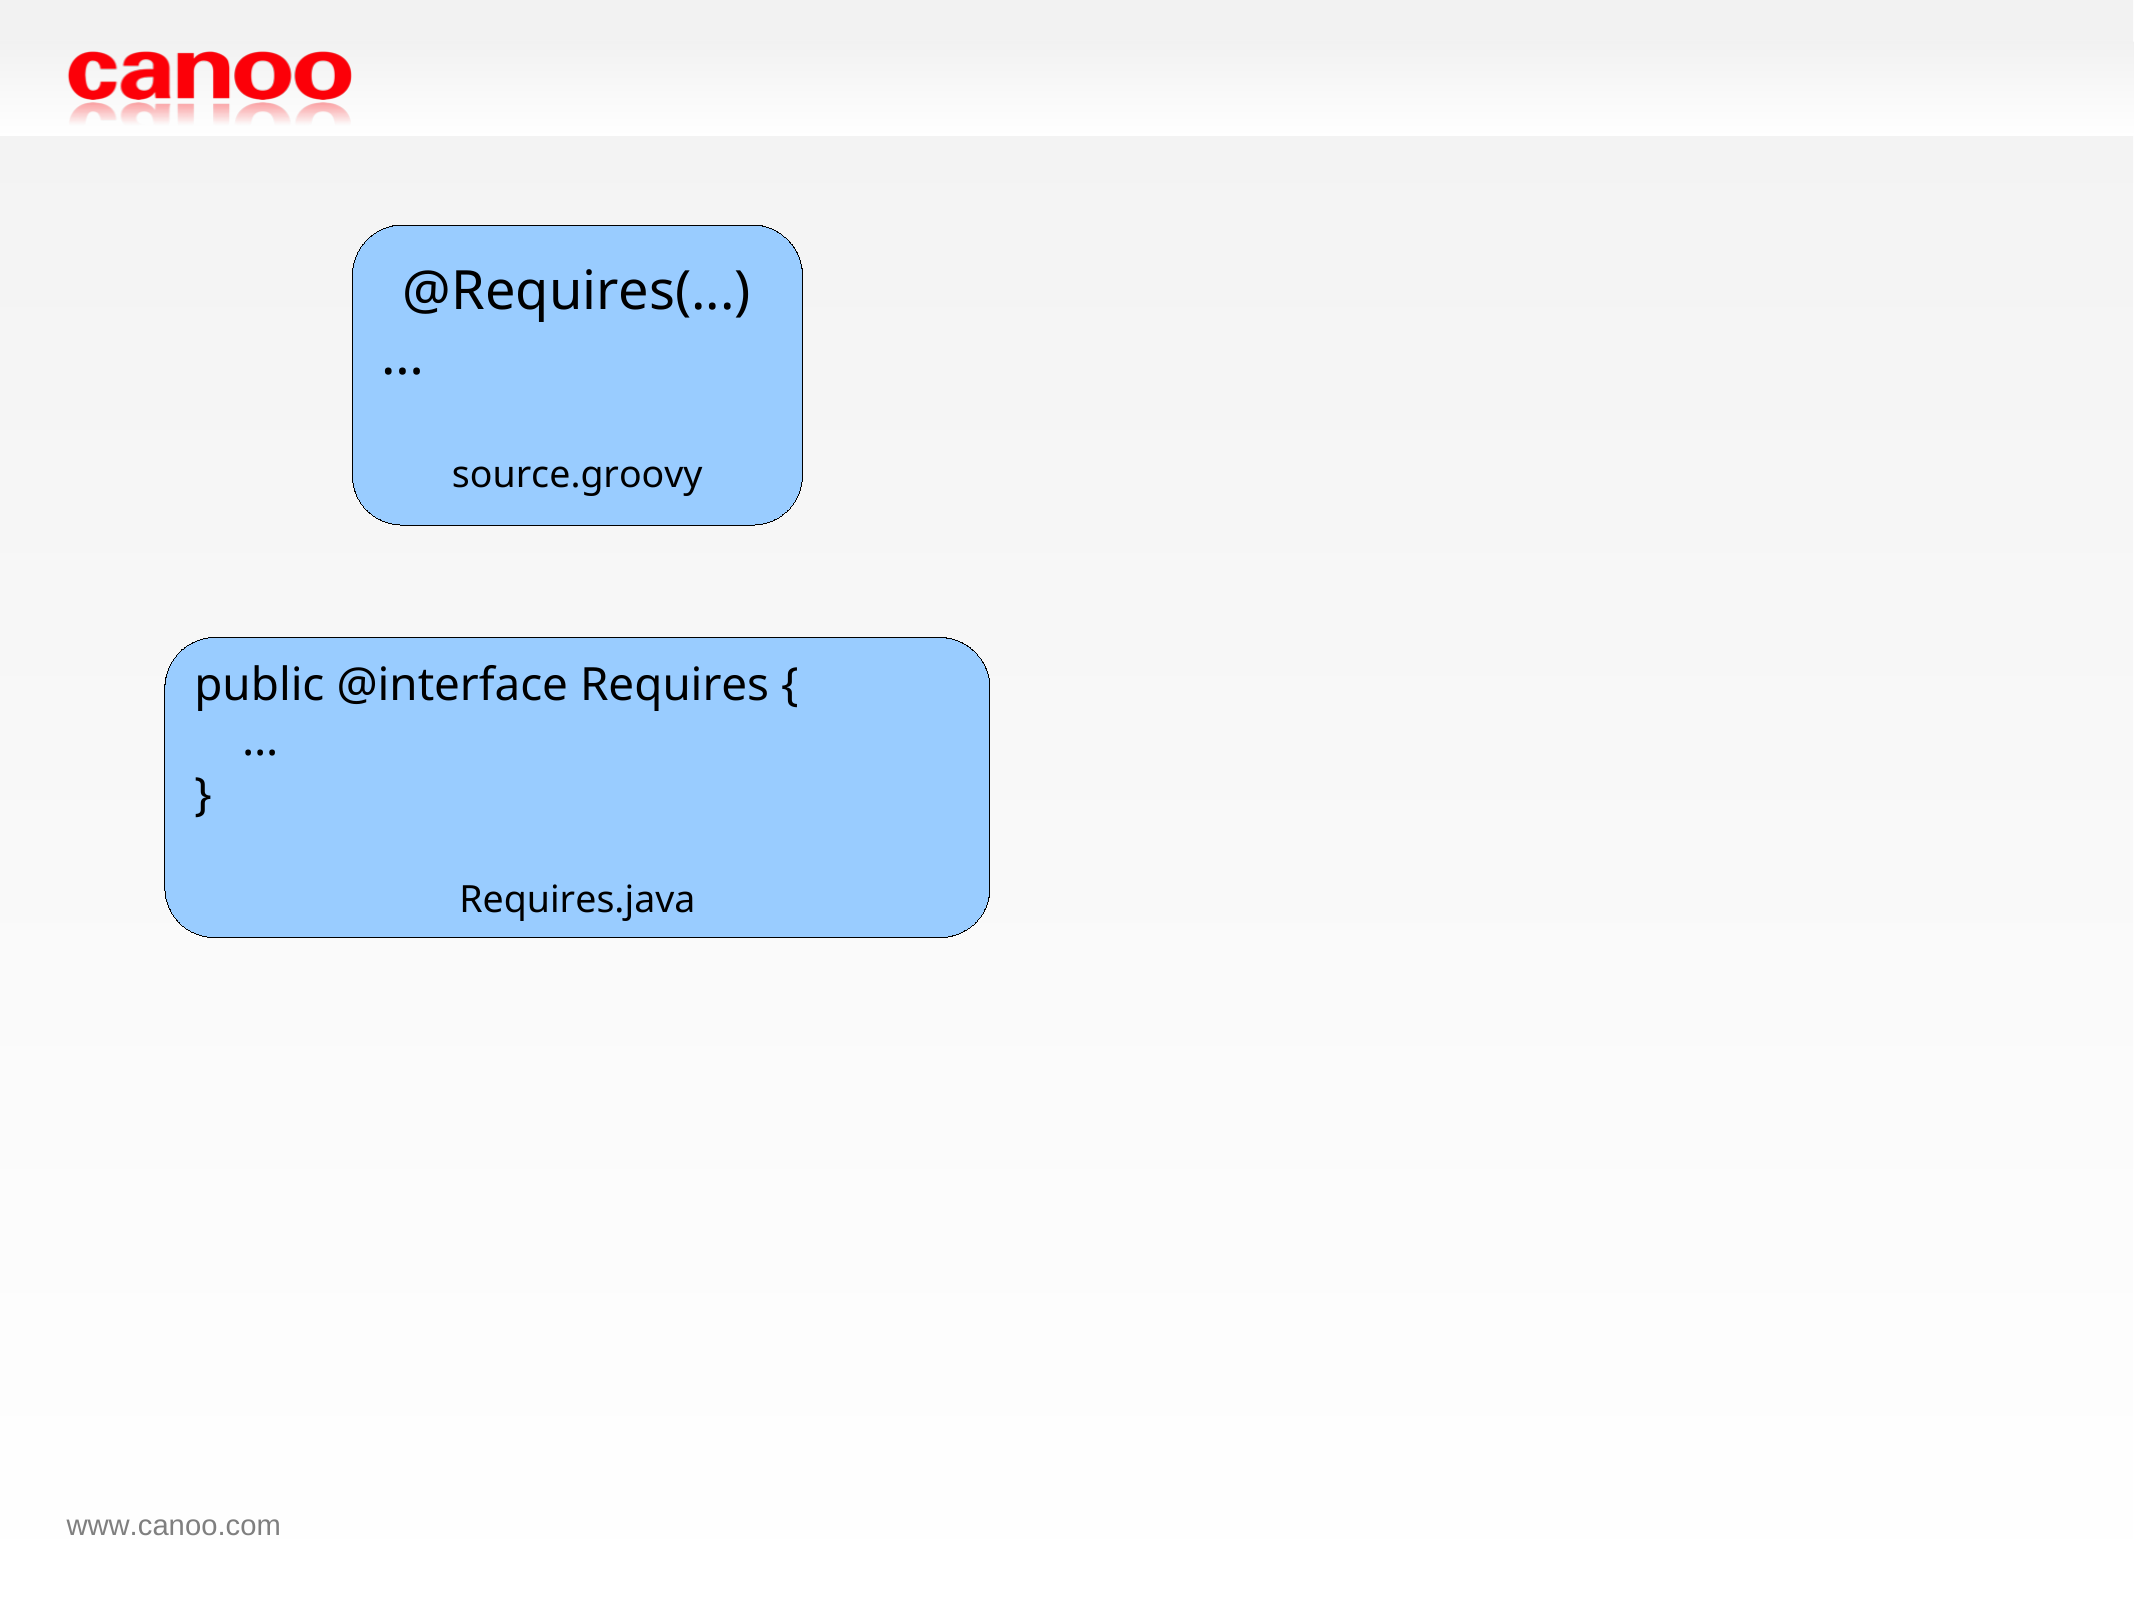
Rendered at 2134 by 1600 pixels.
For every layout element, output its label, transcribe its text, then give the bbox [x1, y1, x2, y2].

text_box @Requires(...) … source.groovy [352, 225, 803, 526]
text_box public @interface Requires { … } Requires.java [164, 637, 990, 938]
picture [65, 48, 353, 154]
